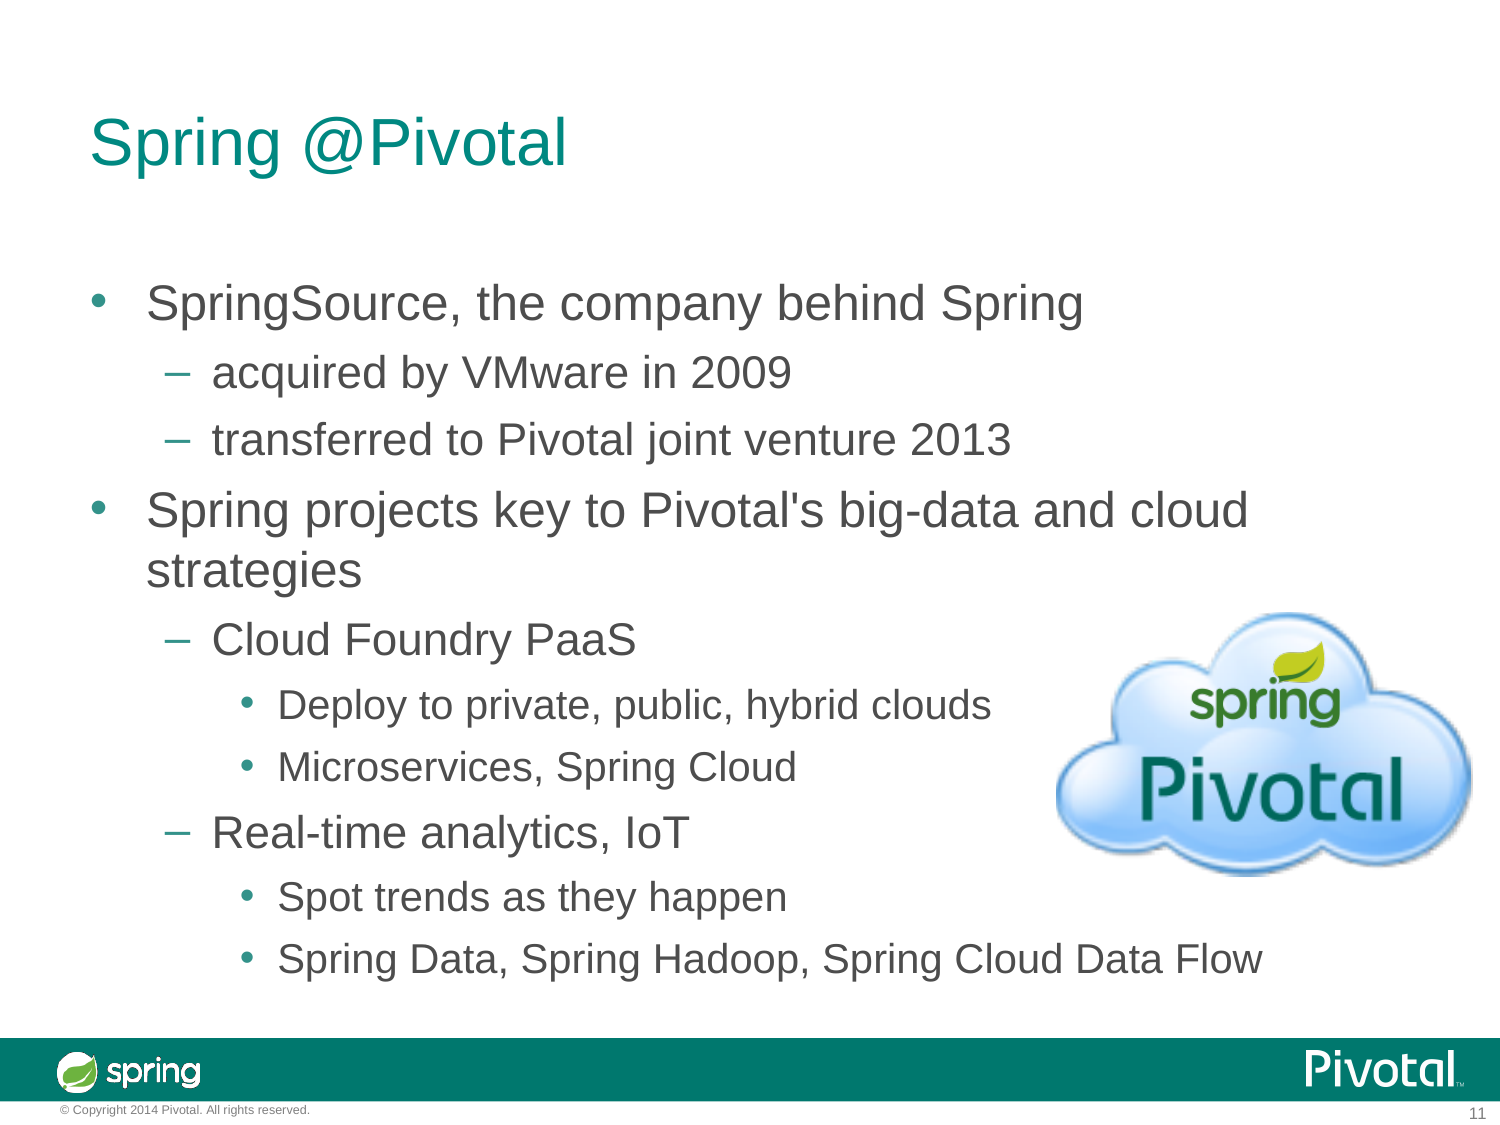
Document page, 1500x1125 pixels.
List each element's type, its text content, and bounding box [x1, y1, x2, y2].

picture [1306, 1050, 1464, 1087]
title Spring @Pivotal [75, 45, 1426, 233]
list SpringSource, the company behind Spring acquired by VMware in 2009 transferred to Pivotal joint venture 2013 Spring projects key to Pivotal's big-data and cloud strategies Cloud Foundry PaaS Deploy to private, public, hybrid clouds Microservices, Spring Cloud Real-time analytics, IoT Spot trends as they happen Spring Data, Spring Hadoop, Spring Cloud Data Flow [75, 262, 1426, 1005]
picture [32, 1041, 210, 1103]
picture [1056, 612, 1471, 877]
